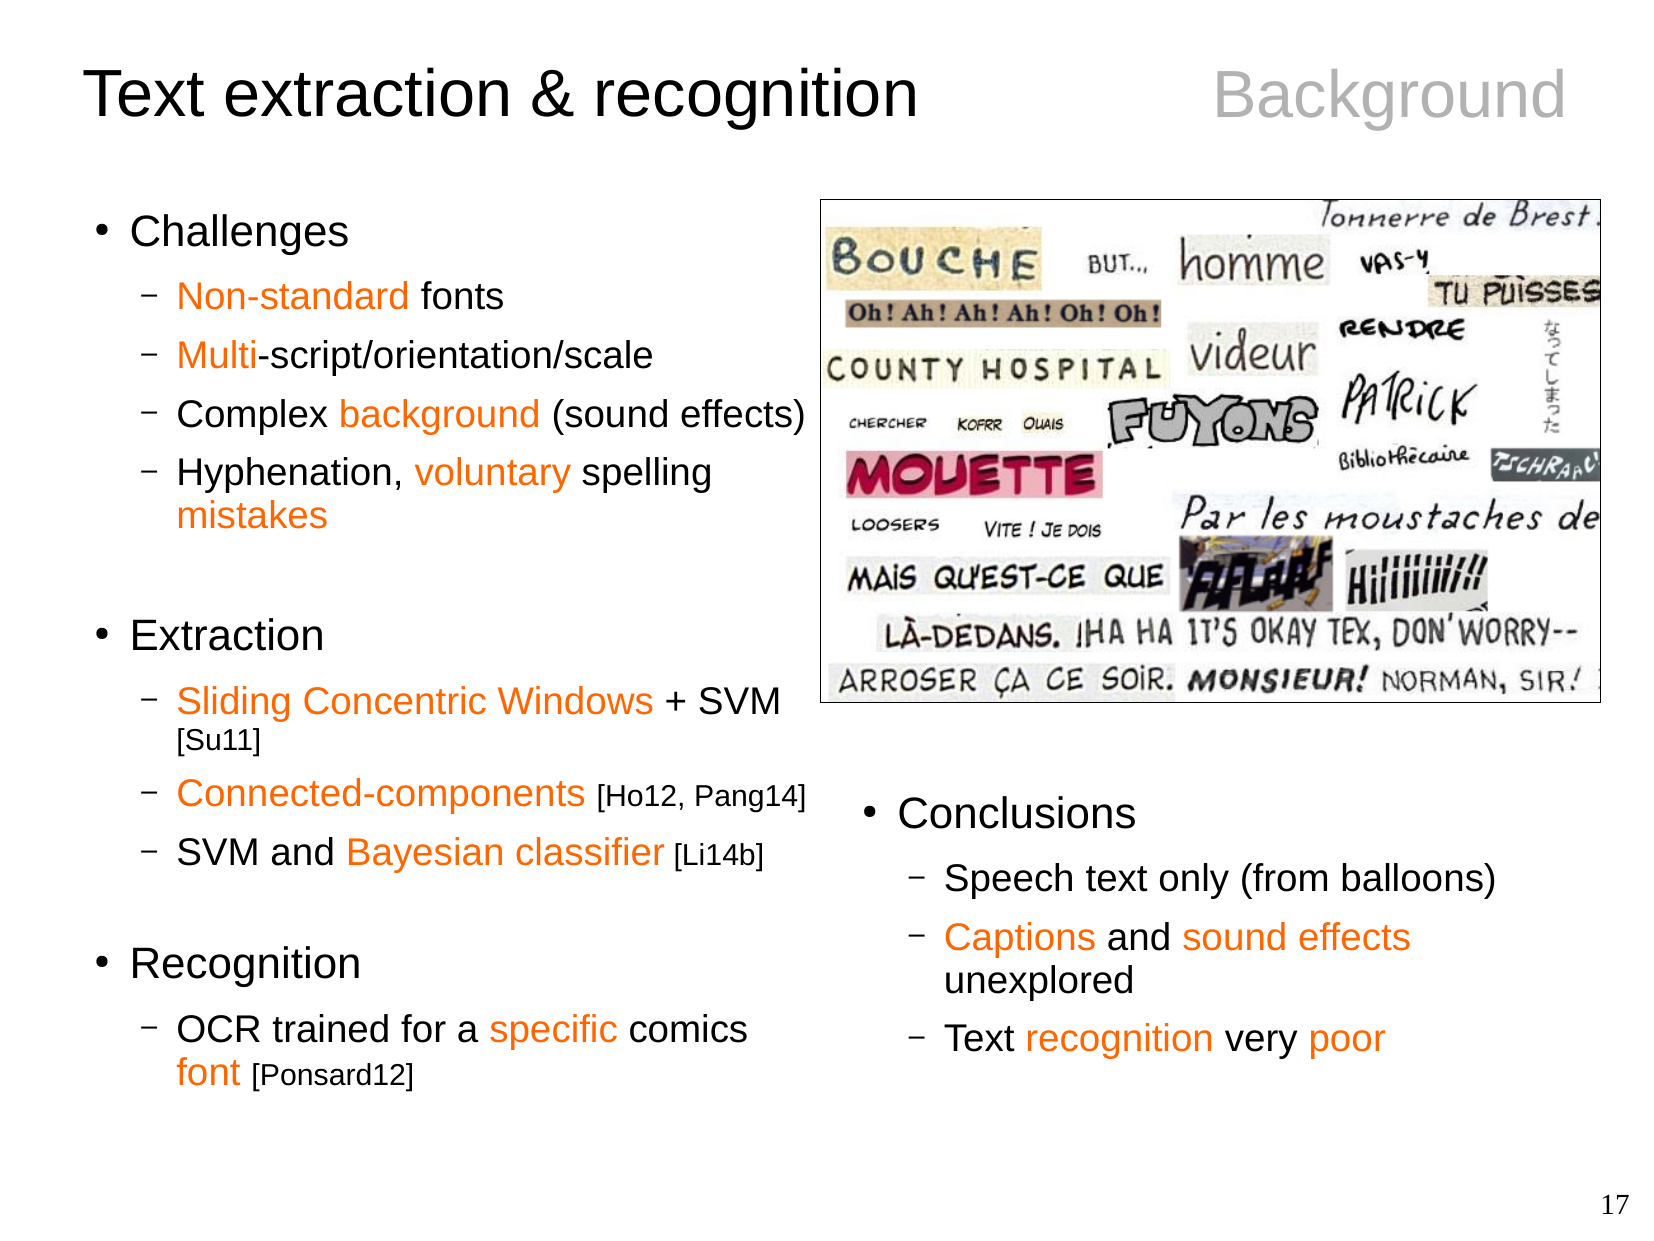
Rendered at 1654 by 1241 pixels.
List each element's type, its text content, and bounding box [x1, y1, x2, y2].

picture [820, 199, 1601, 703]
list Conclusions Speech text only (from balloons) Captions and sound effects unexplored Text recognition very poor [850, 788, 1583, 1063]
list Challenges Non-standard fonts Multi-script/orientation/scale Complex background (sound effects) Hyphenation, voluntary spelling mistakes Extraction Sliding Concentric Windows + SVM [Su11] Connected-components [Ho12, Pang14] SVM and Bayesian classifier [Li14b] Recognition OCR trained for a specific comics font [Ponsard12] [82, 206, 809, 1158]
title Text extraction & recognition [82, 47, 1571, 140]
